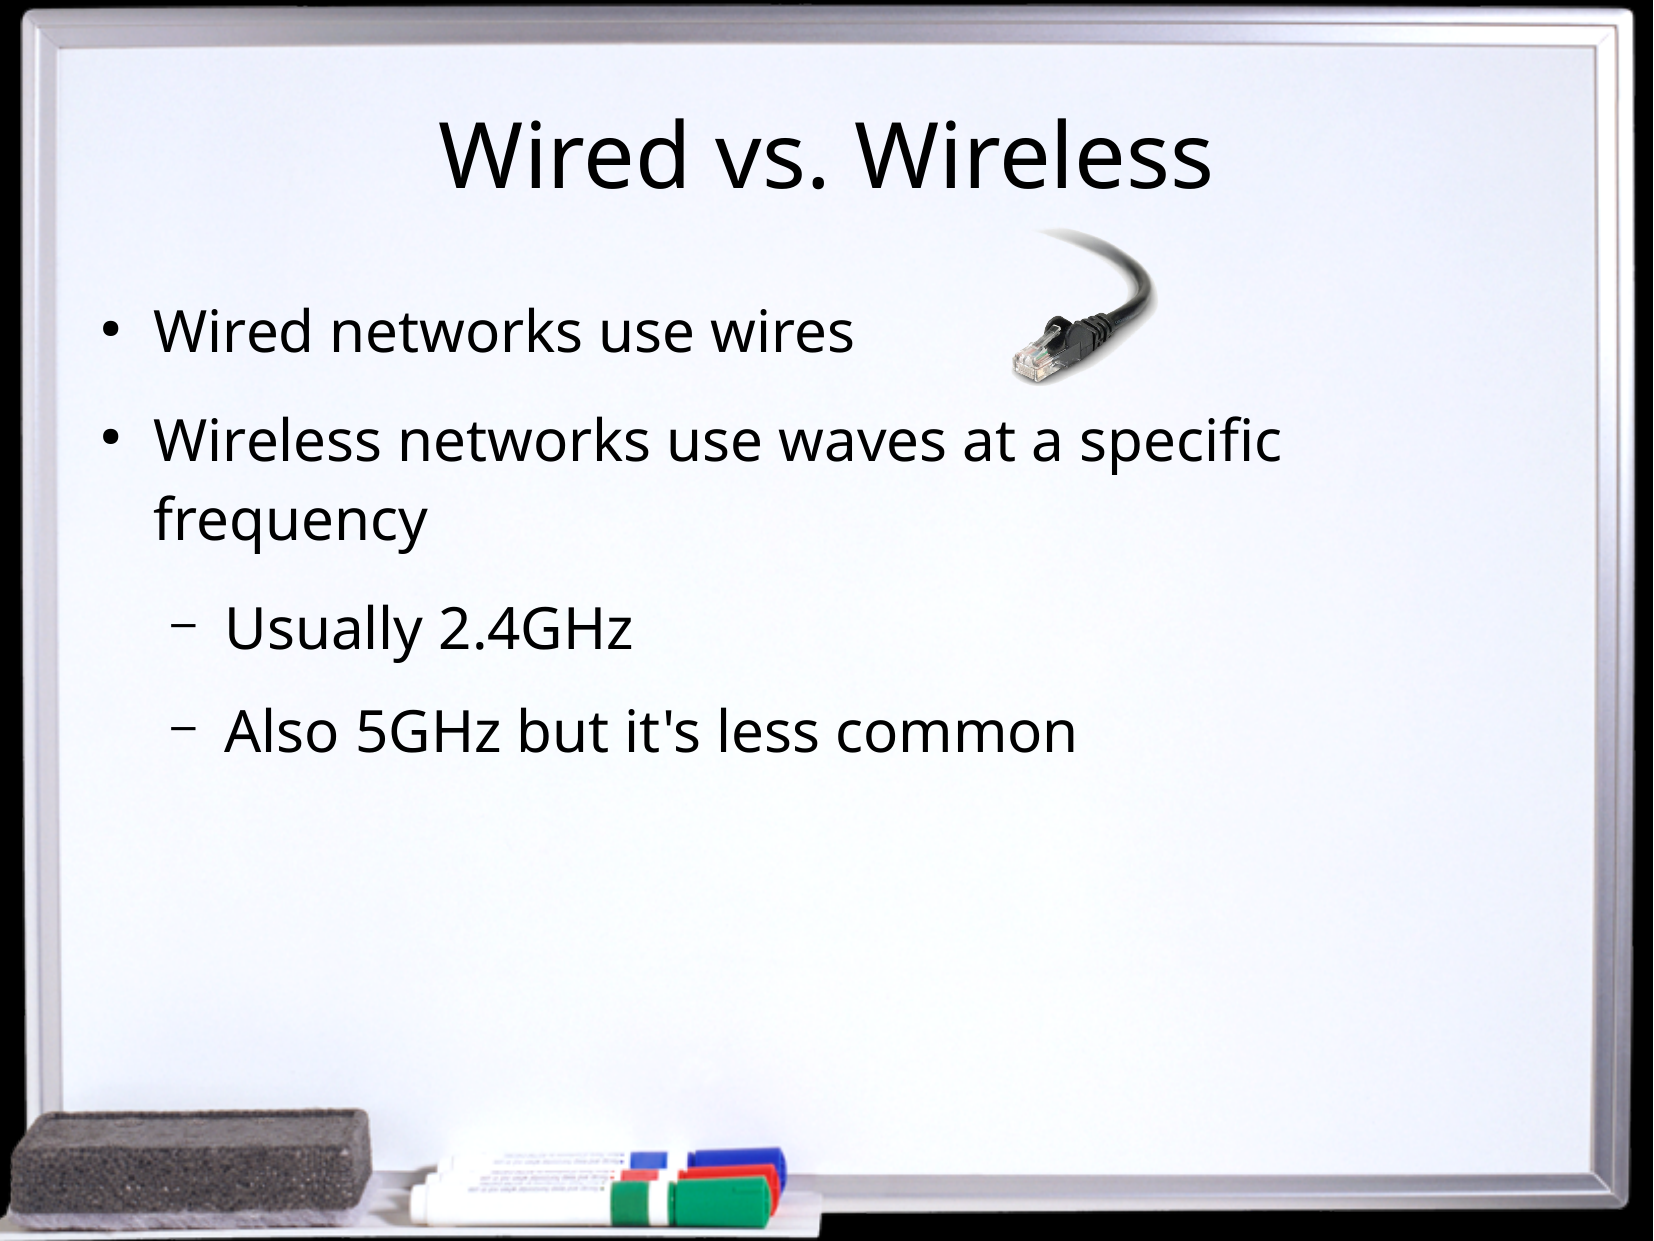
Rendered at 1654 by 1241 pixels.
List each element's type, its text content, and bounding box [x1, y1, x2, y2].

title Wired vs. Wireless [82, 49, 1571, 257]
list Wired networks use wires Wireless networks use waves at a specific frequency Usually 2.4GHz Also 5GHz but it's less common [82, 290, 1571, 1109]
picture [0, 0, 1654, 1241]
